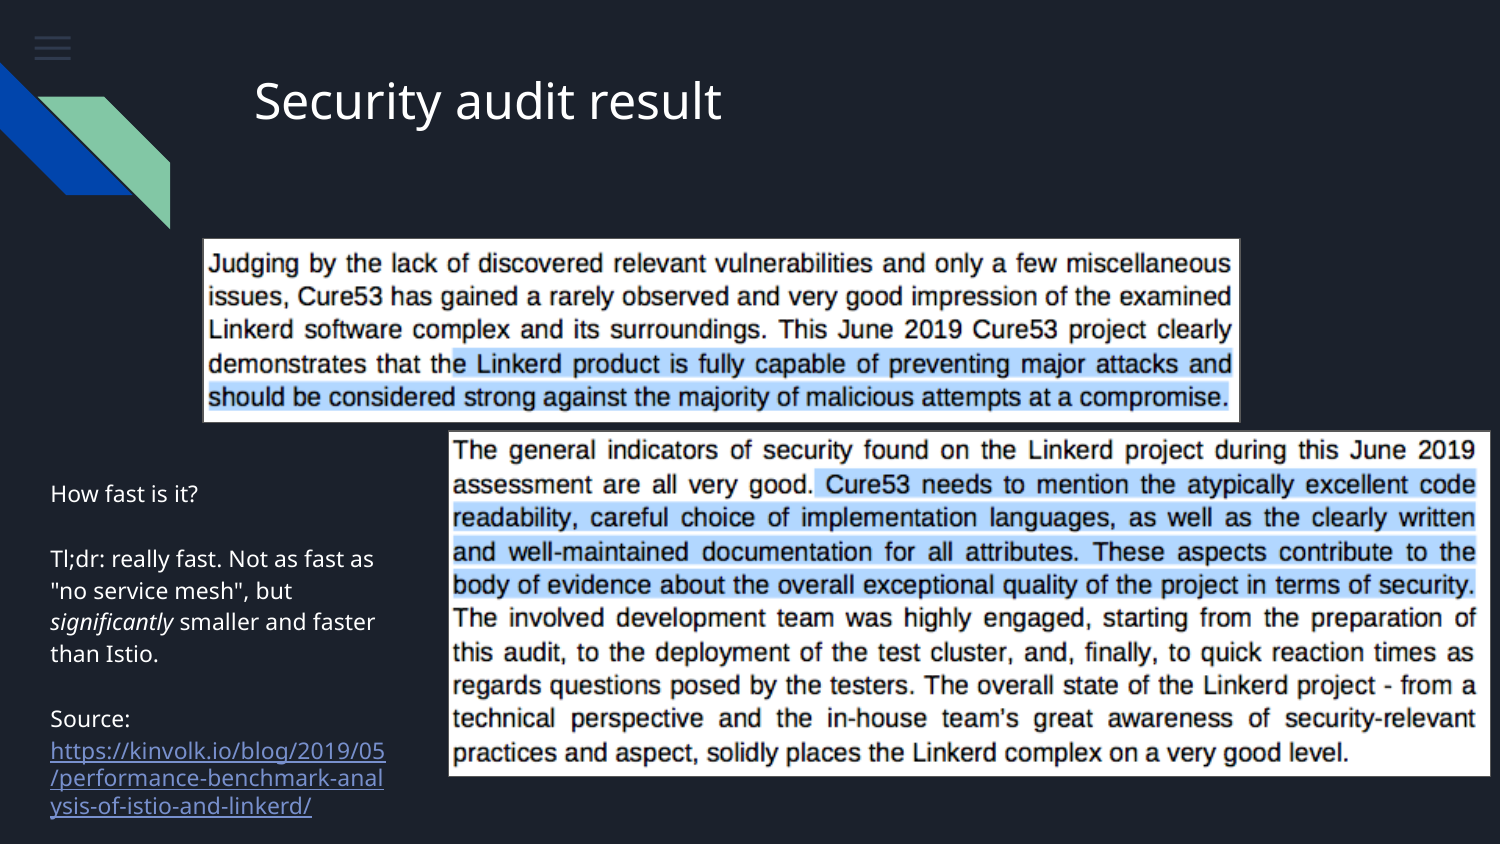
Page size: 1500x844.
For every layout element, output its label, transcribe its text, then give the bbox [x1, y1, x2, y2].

text_box Security audit result [239, 54, 1124, 145]
picture [203, 239, 1240, 422]
text_box How fast is it? Tl;dr: really fast. Not as fast as "no service mesh", but significantly smaller and faster than Istio. Source: https://kinvolk.io/blog/2019/05/performance-benchmark-analysis-of-istio-and-linkerd/ [35, 460, 409, 844]
picture [449, 431, 1490, 776]
